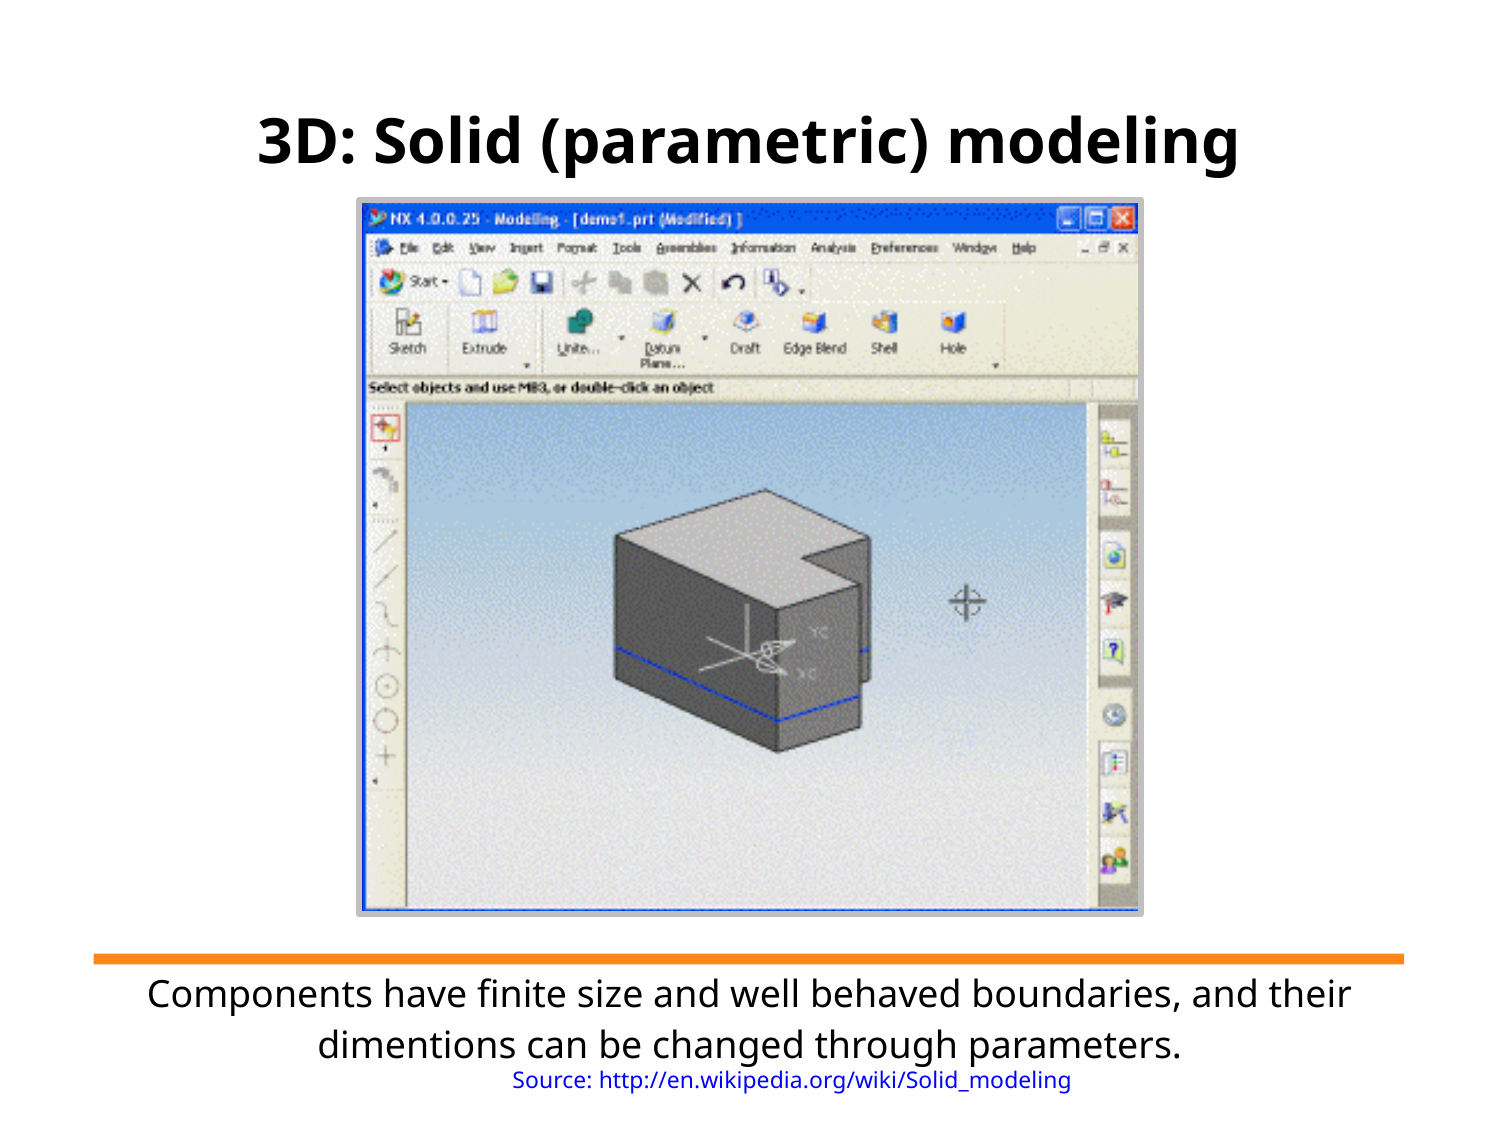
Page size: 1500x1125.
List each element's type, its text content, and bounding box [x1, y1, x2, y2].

text_box Source: http://en.wikipedia.org/wiki/Solid_modeling [497, 1064, 1003, 1098]
picture [0, 0, 1500, 1125]
title 3D: Solid (parametric) modeling [75, 44, 1426, 233]
text_box Components have finite size and well behaved boundaries, and their dimentions can be changed through parameters. [125, 960, 1375, 1064]
